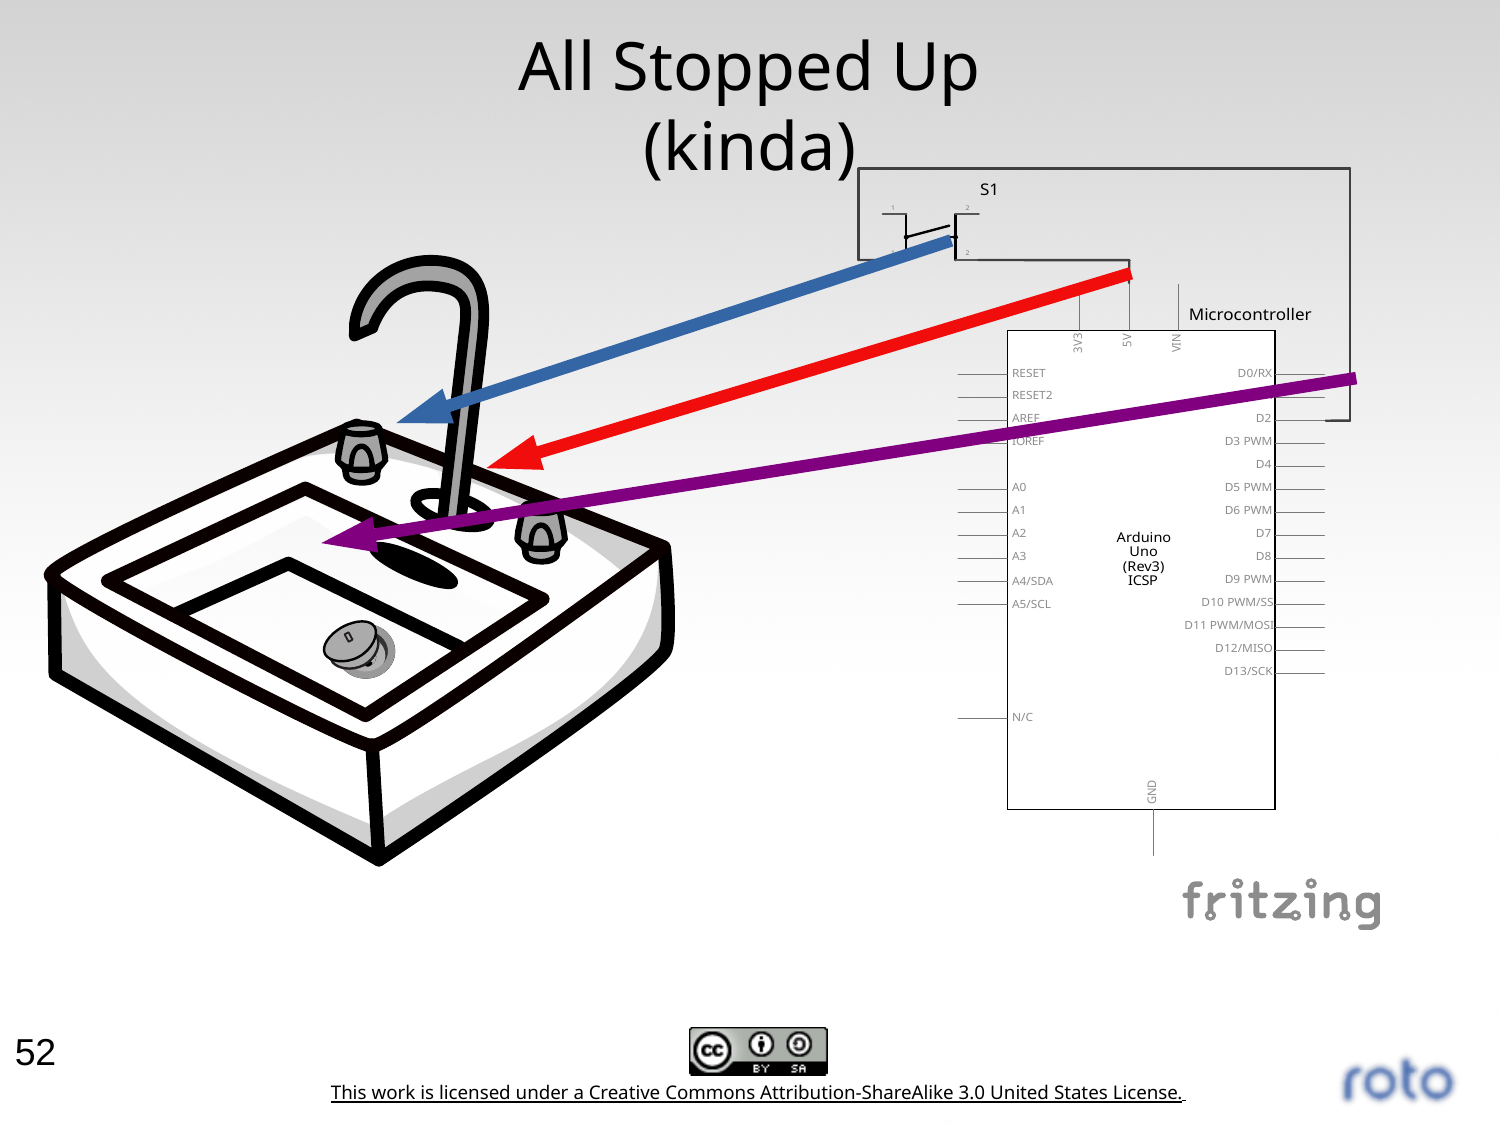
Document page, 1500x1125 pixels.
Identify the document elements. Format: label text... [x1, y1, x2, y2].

title All Stopped Up (kinda) [112, 49, 1388, 238]
picture [0, 0, 1500, 1125]
